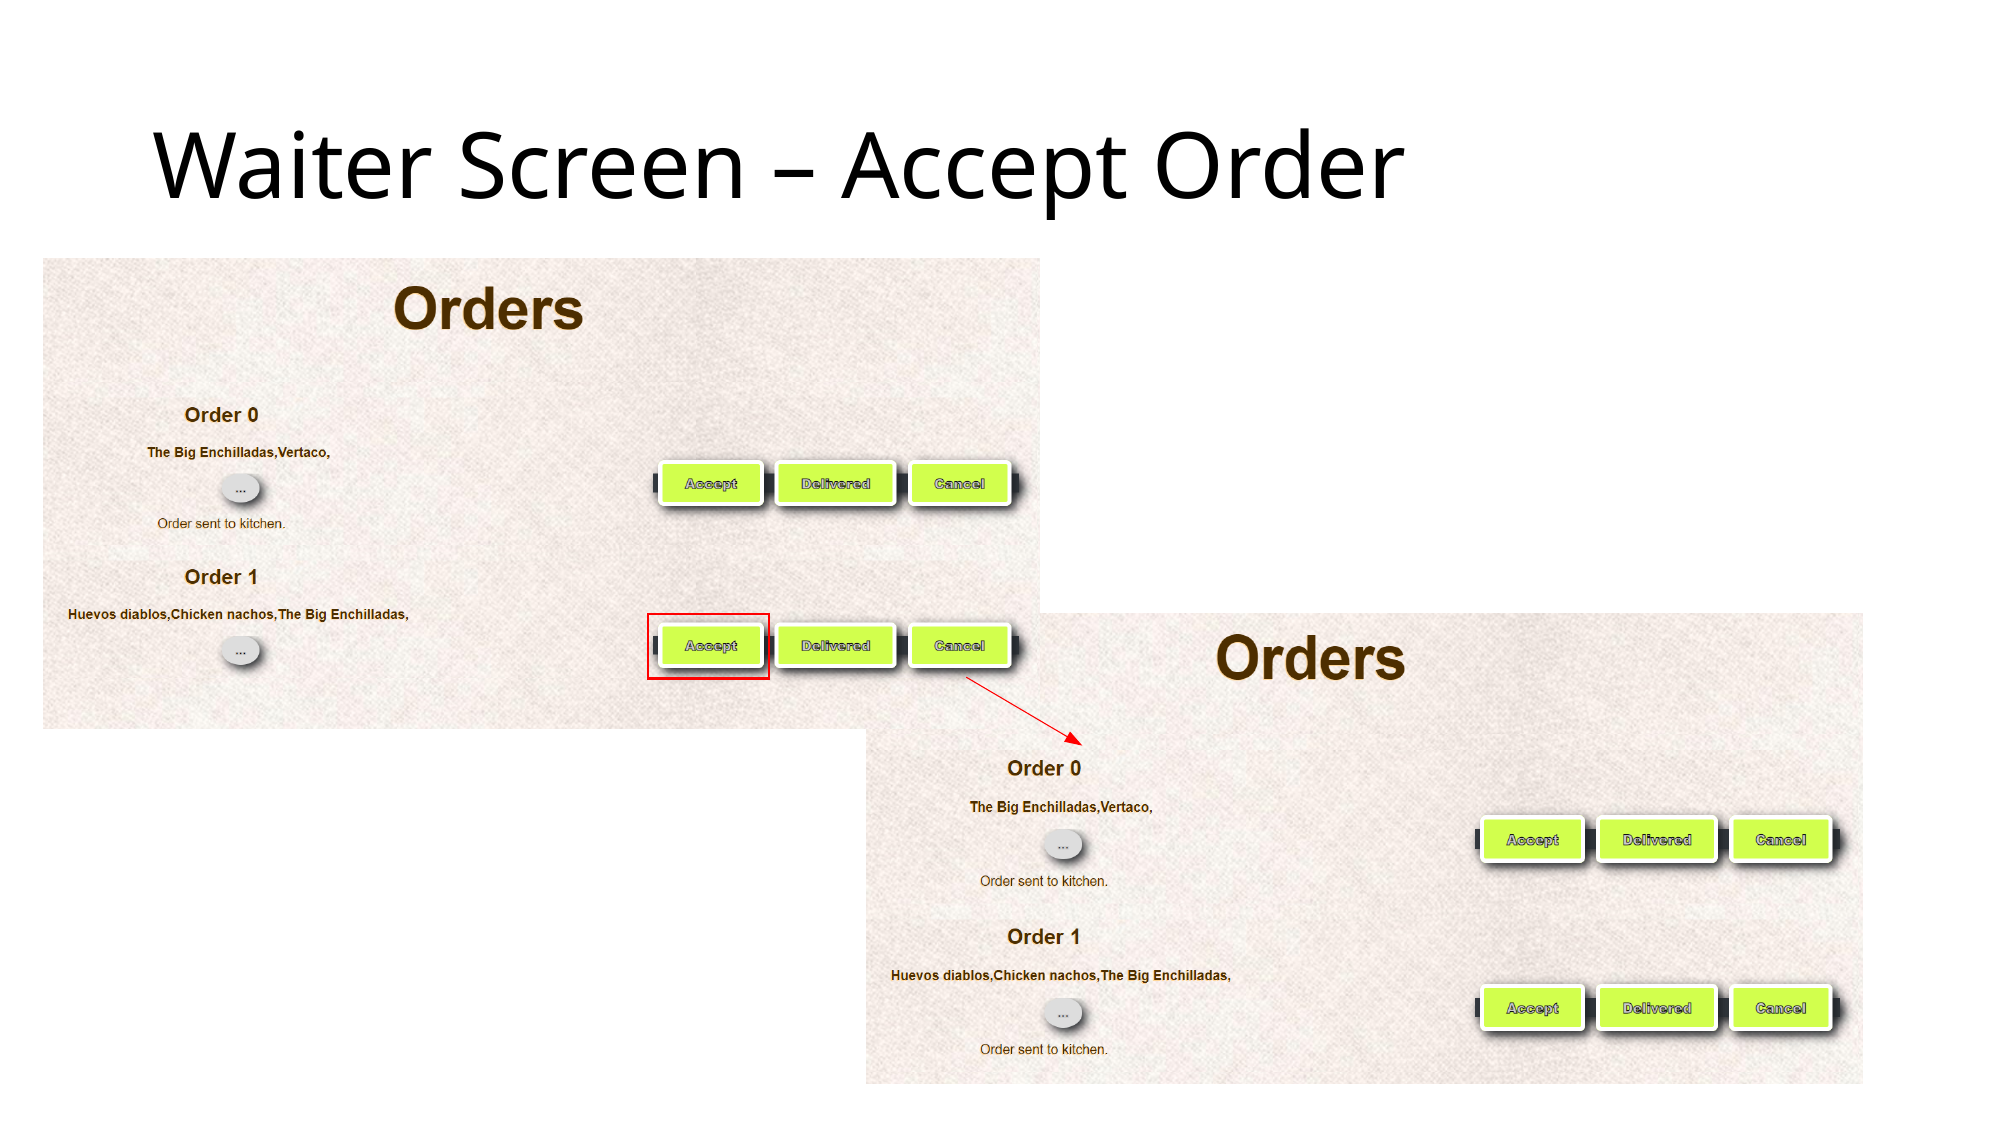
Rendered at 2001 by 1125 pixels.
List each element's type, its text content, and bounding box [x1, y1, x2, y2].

title Waiter Screen – Accept Order [137, 59, 1863, 278]
picture [43, 258, 1863, 1084]
